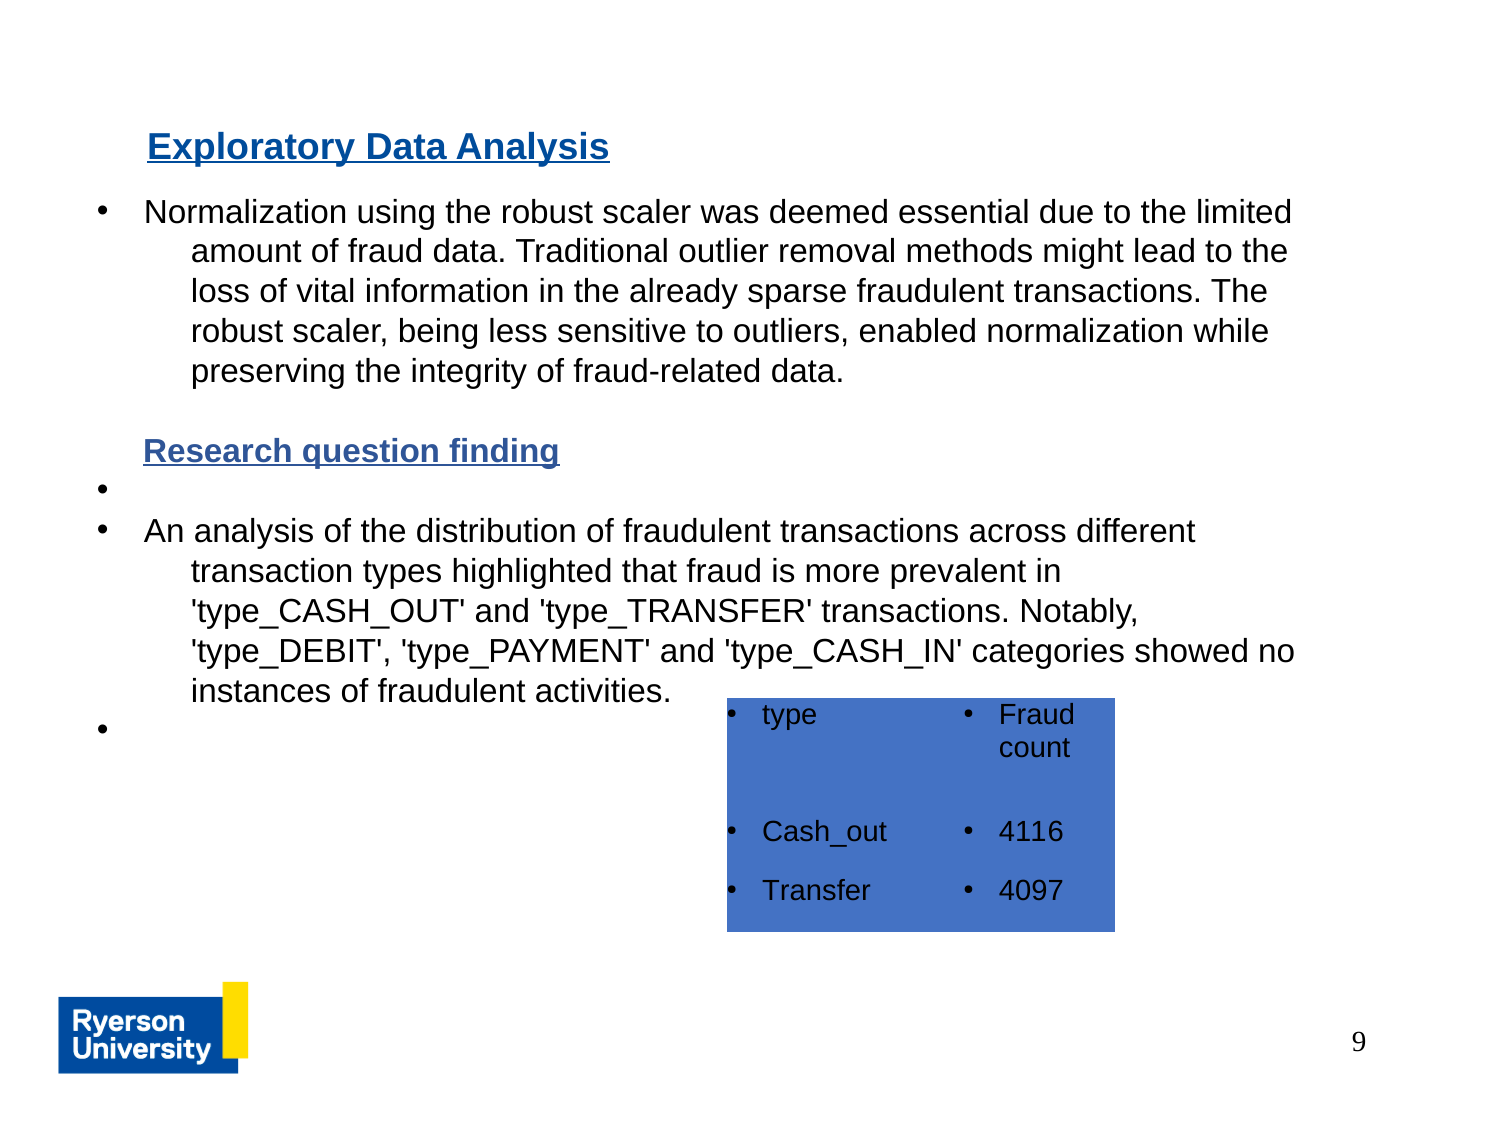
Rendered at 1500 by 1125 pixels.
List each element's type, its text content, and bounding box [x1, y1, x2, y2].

text_box Normalization using the robust scaler was deemed essential due to the limited amount of fraud data. Traditional outlier removal methods might lead to the loss of vital information in the already sparse fraudulent transactions. The robust scaler, being less sensitive to outliers, enabled normalization while preserving the integrity of fraud-related data. Research question finding An analysis of the distribution of fraudulent transactions across different transaction types highlighted that fraud is more prevalent in 'type_CASH_OUT' and 'type_TRANSFER' transactions. Notably, 'type_DEBIT', 'type_PAYMENT' and 'type_CASH_IN' categories showed no instances of fraudulent activities. [81, 182, 1336, 738]
text_box Exploratory Data Analysis [132, 114, 1088, 182]
table_header type [727, 698, 963, 815]
table_cell 4097 [963, 874, 1115, 932]
table_cell Cash_out [727, 815, 963, 874]
text_box [1336, 1009, 1445, 1070]
table_cell 4116 [963, 815, 1115, 874]
table_header Fraud count [963, 698, 1115, 815]
table_cell Transfer [727, 874, 963, 932]
